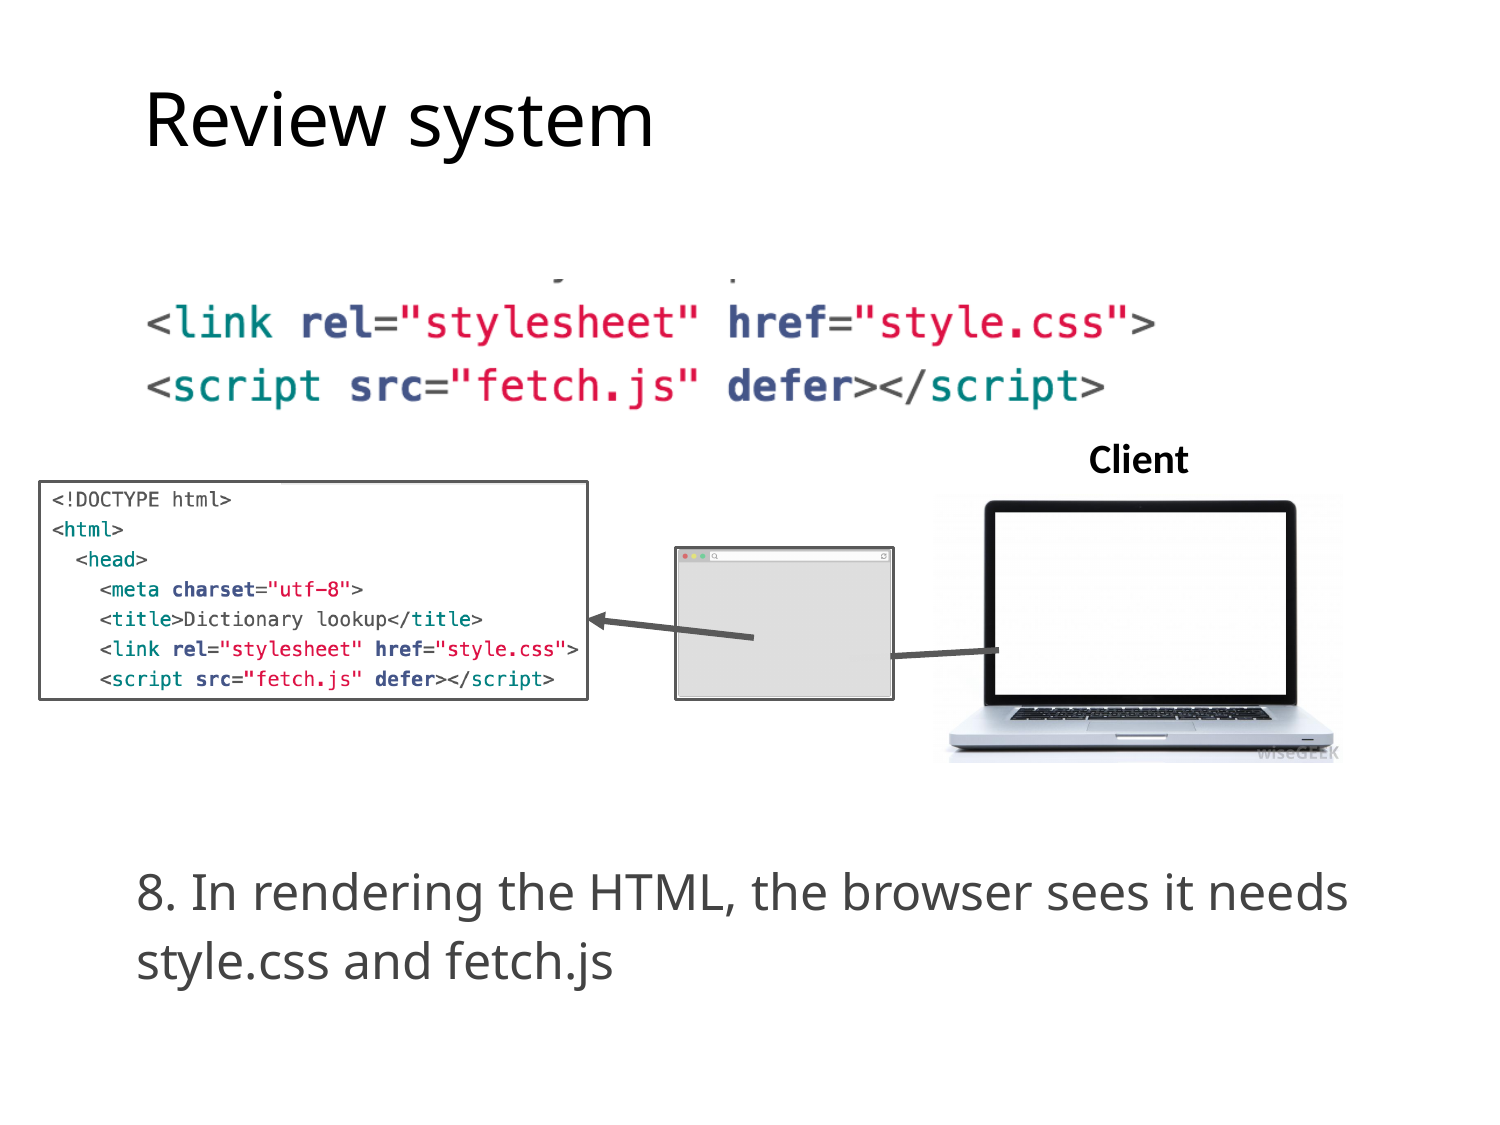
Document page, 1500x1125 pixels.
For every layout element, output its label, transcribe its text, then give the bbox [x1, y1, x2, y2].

picture [41, 482, 587, 698]
picture [677, 548, 892, 698]
picture [933, 494, 1343, 763]
list 8. In rendering the HTML, the browser sees it needs style.css and fetch.js [121, 836, 1442, 980]
text_box Client [935, 362, 1344, 551]
title Review system [128, 56, 1372, 183]
picture [128, 279, 1181, 429]
